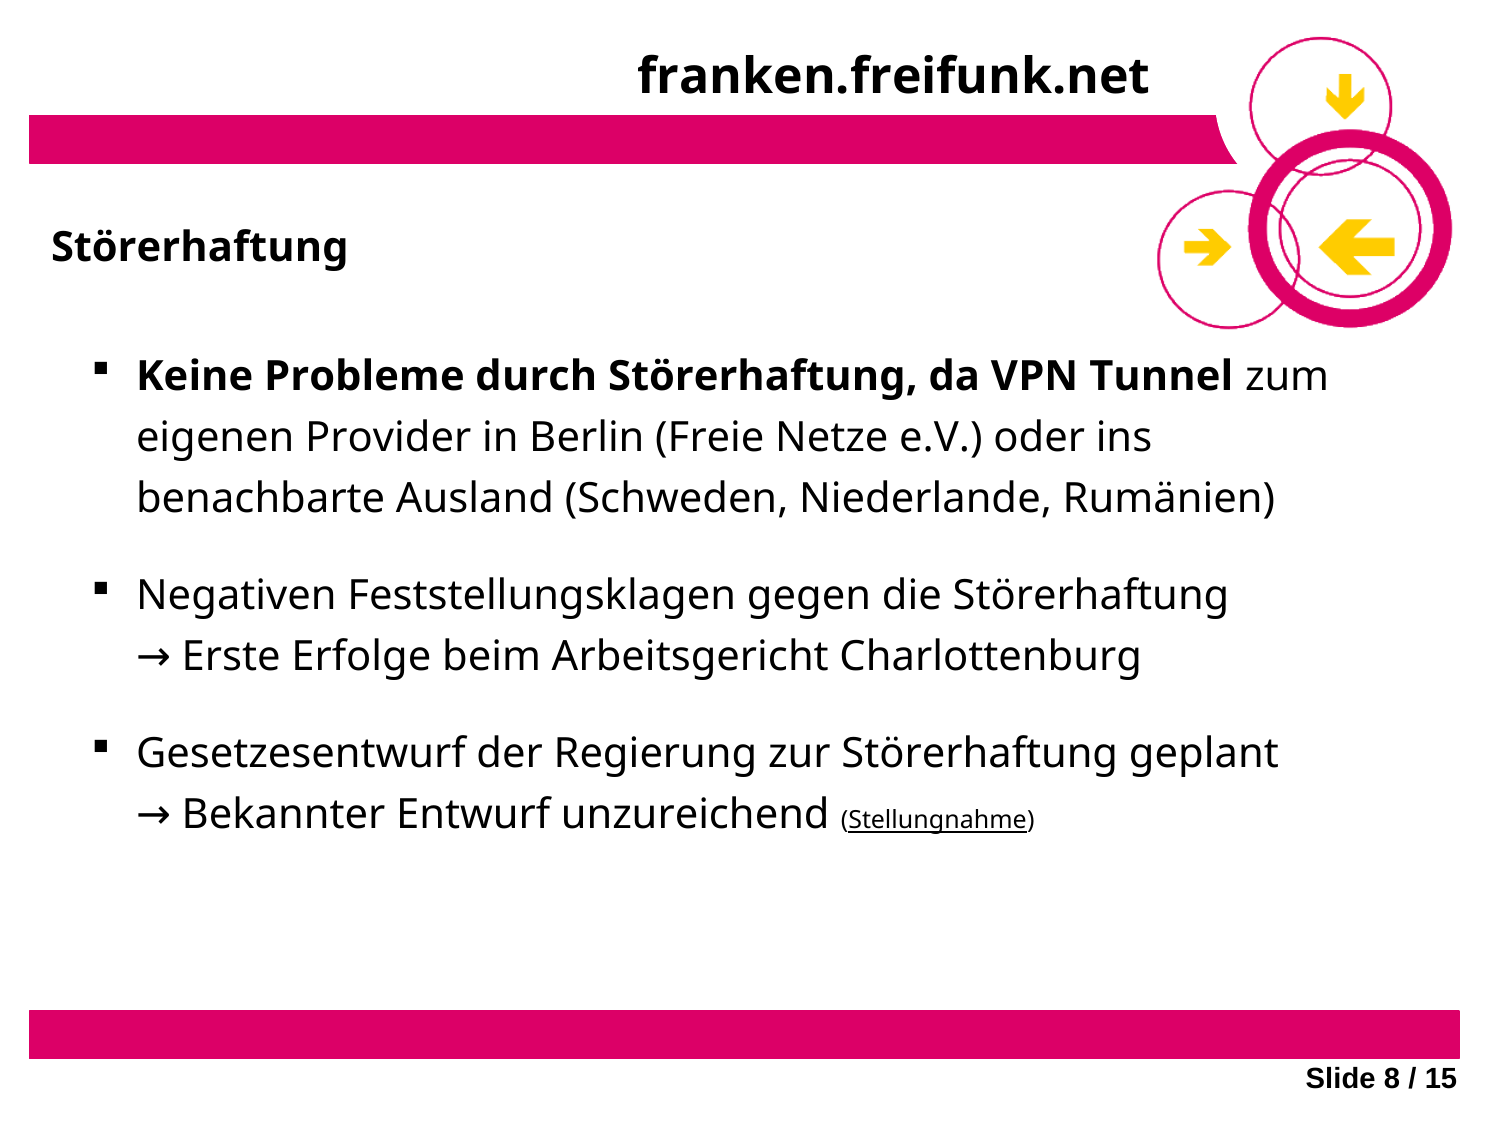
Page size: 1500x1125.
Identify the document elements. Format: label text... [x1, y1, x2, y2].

text_box Störerhaftung [51, 212, 1123, 284]
text_box Keine Probleme durch Störerhaftung, da VPN Tunnel zum eigenen Provider in Berlin (Freie Netze e.V.) oder ins benachbarte Ausland (Schweden, Niederlande, Rumänien) Negativen Feststellungsklagen gegen die Störerhaftung → Erste Erfolge beim Arbeitsgericht Charlottenburg Gesetzesentwurf der Regierung zur Störerhaftung geplant → Bekannter Entwurf unzureichend (Stellungnahme) [61, 341, 1418, 1028]
picture [1150, 32, 1461, 332]
